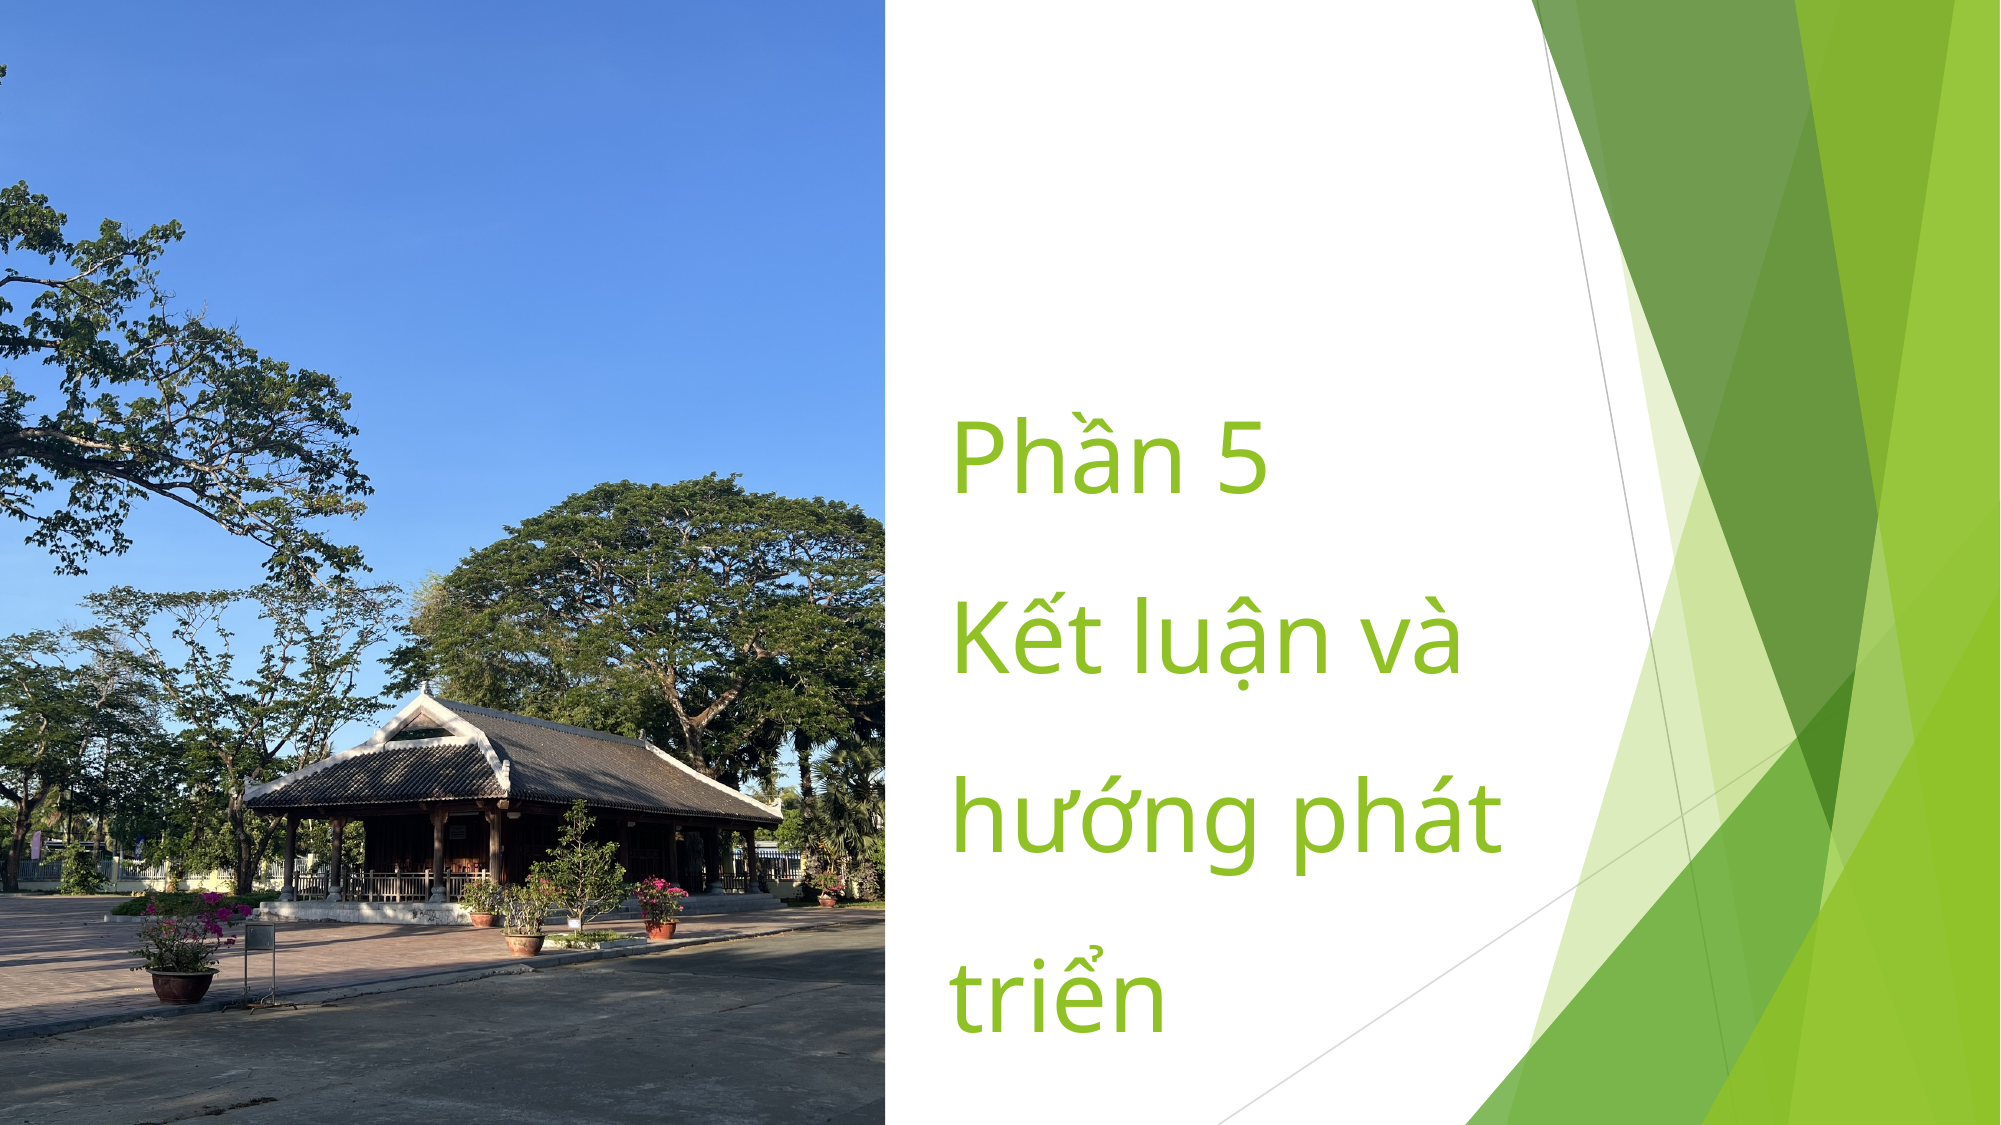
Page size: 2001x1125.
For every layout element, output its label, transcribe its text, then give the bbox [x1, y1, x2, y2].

picture [0, 0, 886, 1125]
title Phần 5 Kết luận và hướng phát triển [933, 325, 1728, 843]
